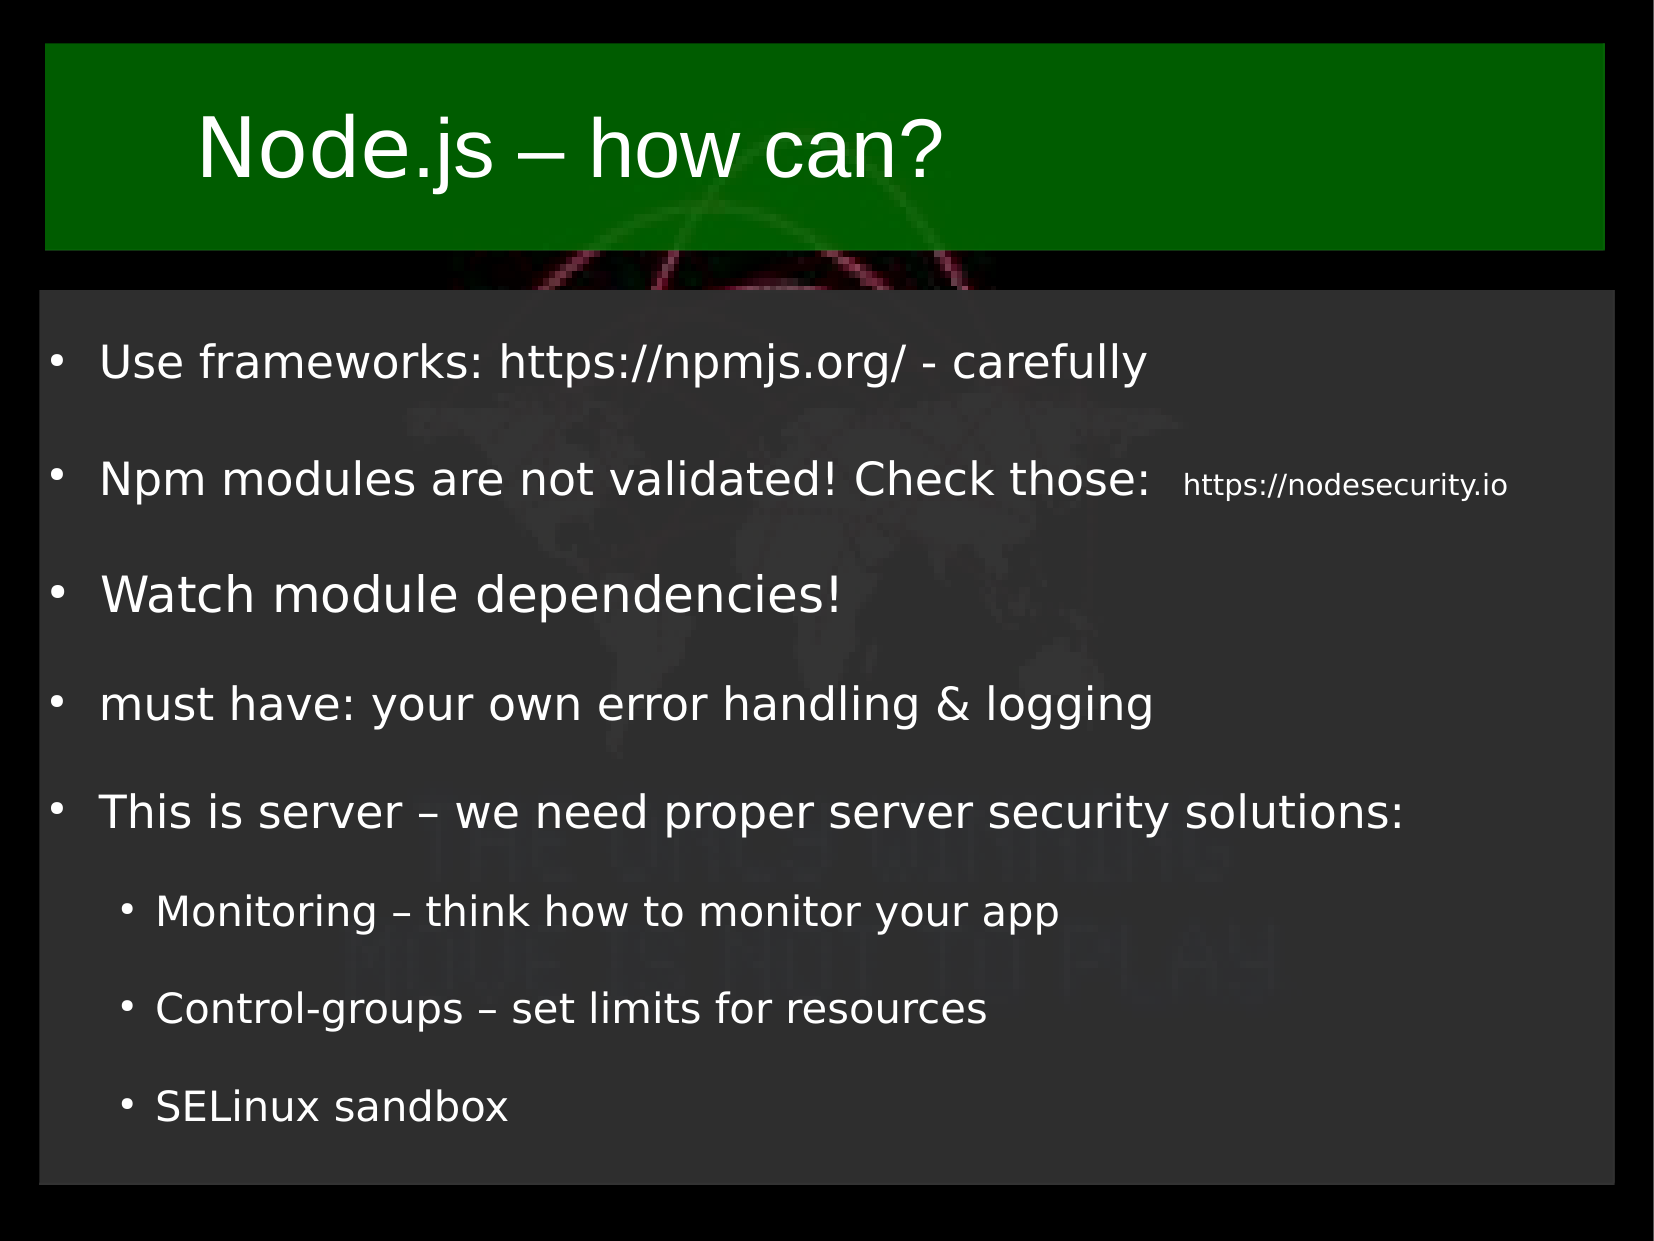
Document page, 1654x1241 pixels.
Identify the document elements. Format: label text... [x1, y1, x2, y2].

text_box Use frameworks: https://npmjs.org/ - carefully Npm modules are not validated! Check those: https://nodesecurity.io Watch module dependencies! must have: your own error handling & logging This is server – we need proper server security solutions: Monitoring – think how to monitor your app Control-groups – set limits for resources SELinux sandbox [39, 290, 1615, 1185]
title Node.js – how can? [45, 43, 1605, 251]
picture [0, 0, 1654, 1241]
